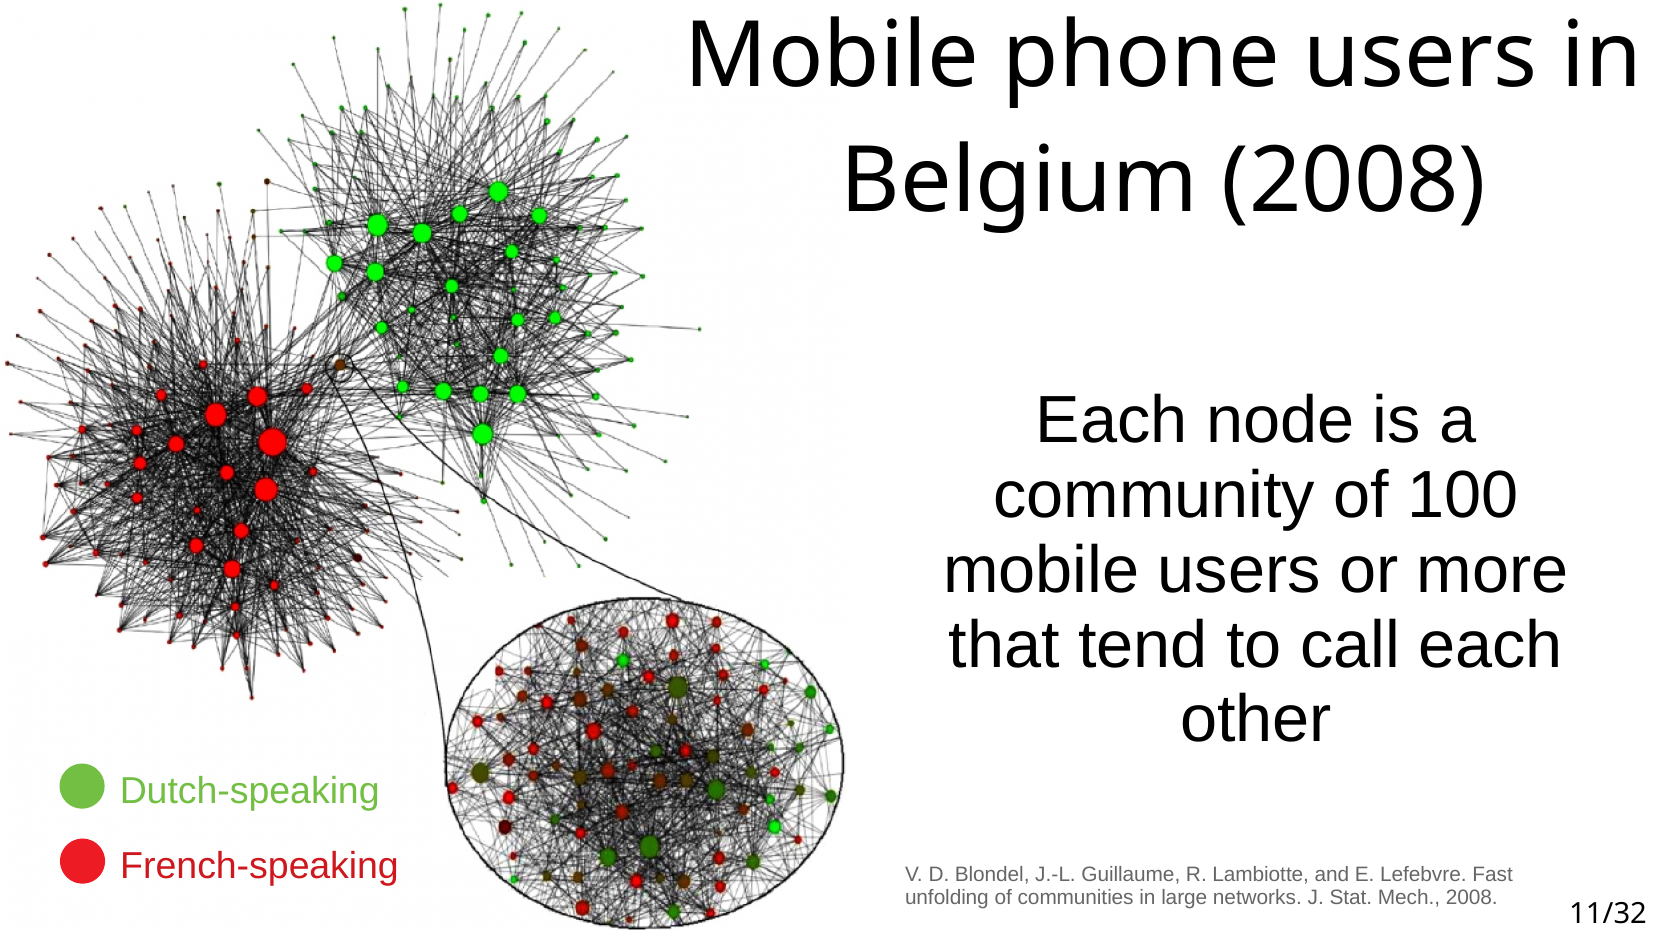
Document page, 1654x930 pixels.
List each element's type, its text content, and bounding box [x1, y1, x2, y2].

picture [0, 1, 847, 930]
text_box Dutch-speaking [105, 761, 406, 836]
text_box [60, 838, 105, 884]
text_box Each node is a community of 100 mobile users or more that tend to call each other [892, 375, 1621, 764]
text_box V. D. Blondel, J.-L. Guillaume, R. Lambiotte, and E. Lefebvre. Fast unfolding of communities in large networks. J. Stat. Mech., 2008. [890, 855, 1576, 917]
text_box [59, 763, 105, 809]
title Mobile phone users in Belgium (2008) [675, 0, 1653, 243]
text_box French-speaking [105, 836, 436, 923]
